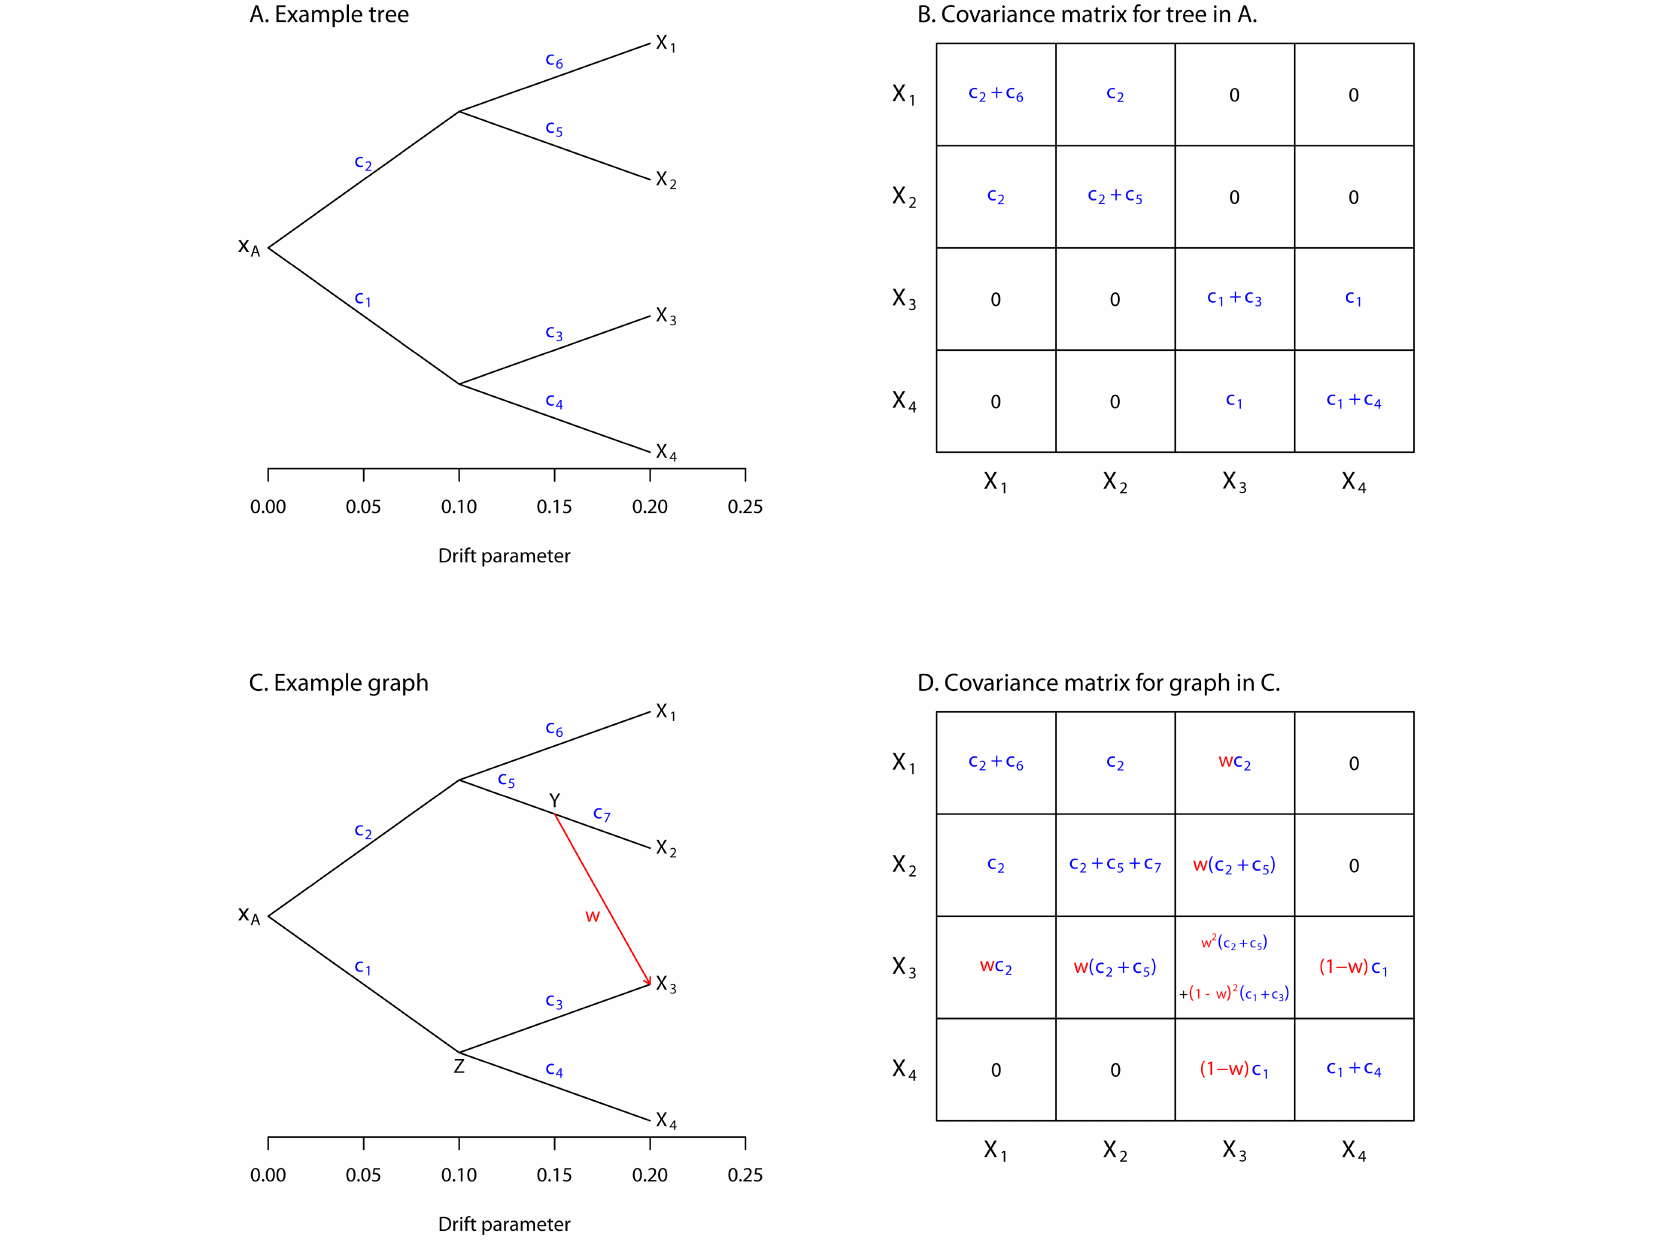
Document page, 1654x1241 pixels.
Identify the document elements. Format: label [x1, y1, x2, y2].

picture [233, 0, 1420, 1240]
